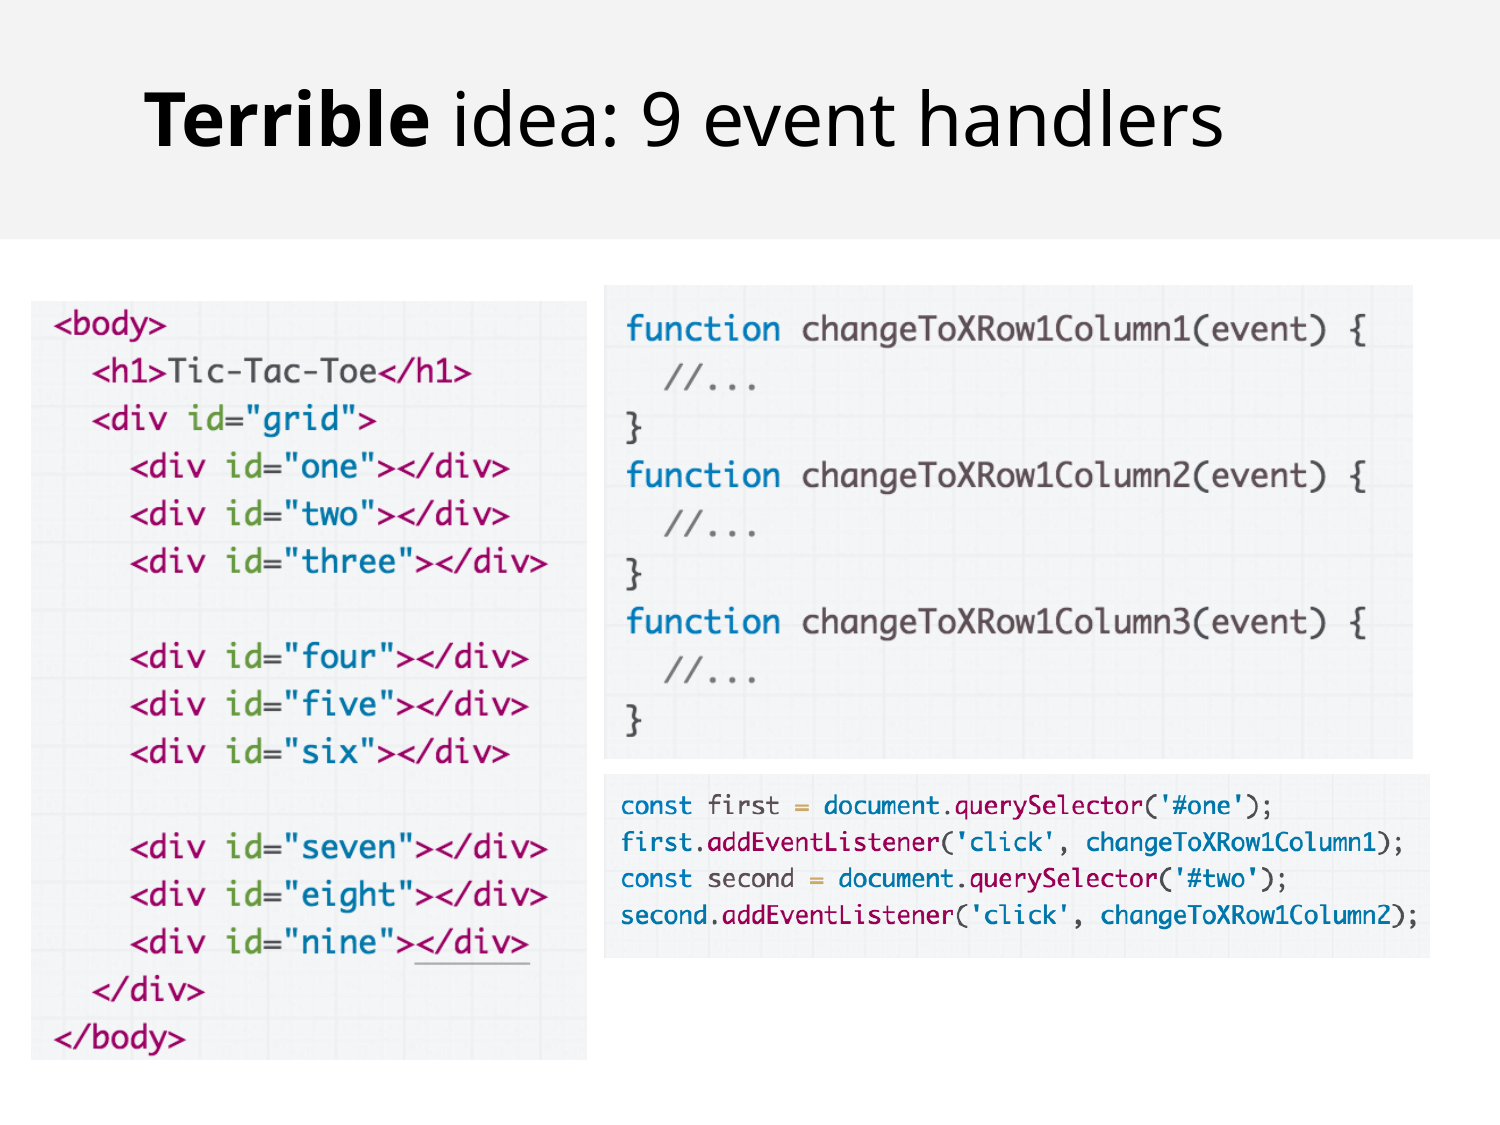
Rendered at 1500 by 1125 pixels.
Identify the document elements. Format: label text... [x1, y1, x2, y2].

title Terrible idea: 9 event handlers [128, 56, 1372, 183]
picture [31, 301, 587, 1060]
picture [604, 285, 1413, 759]
picture [604, 774, 1430, 958]
